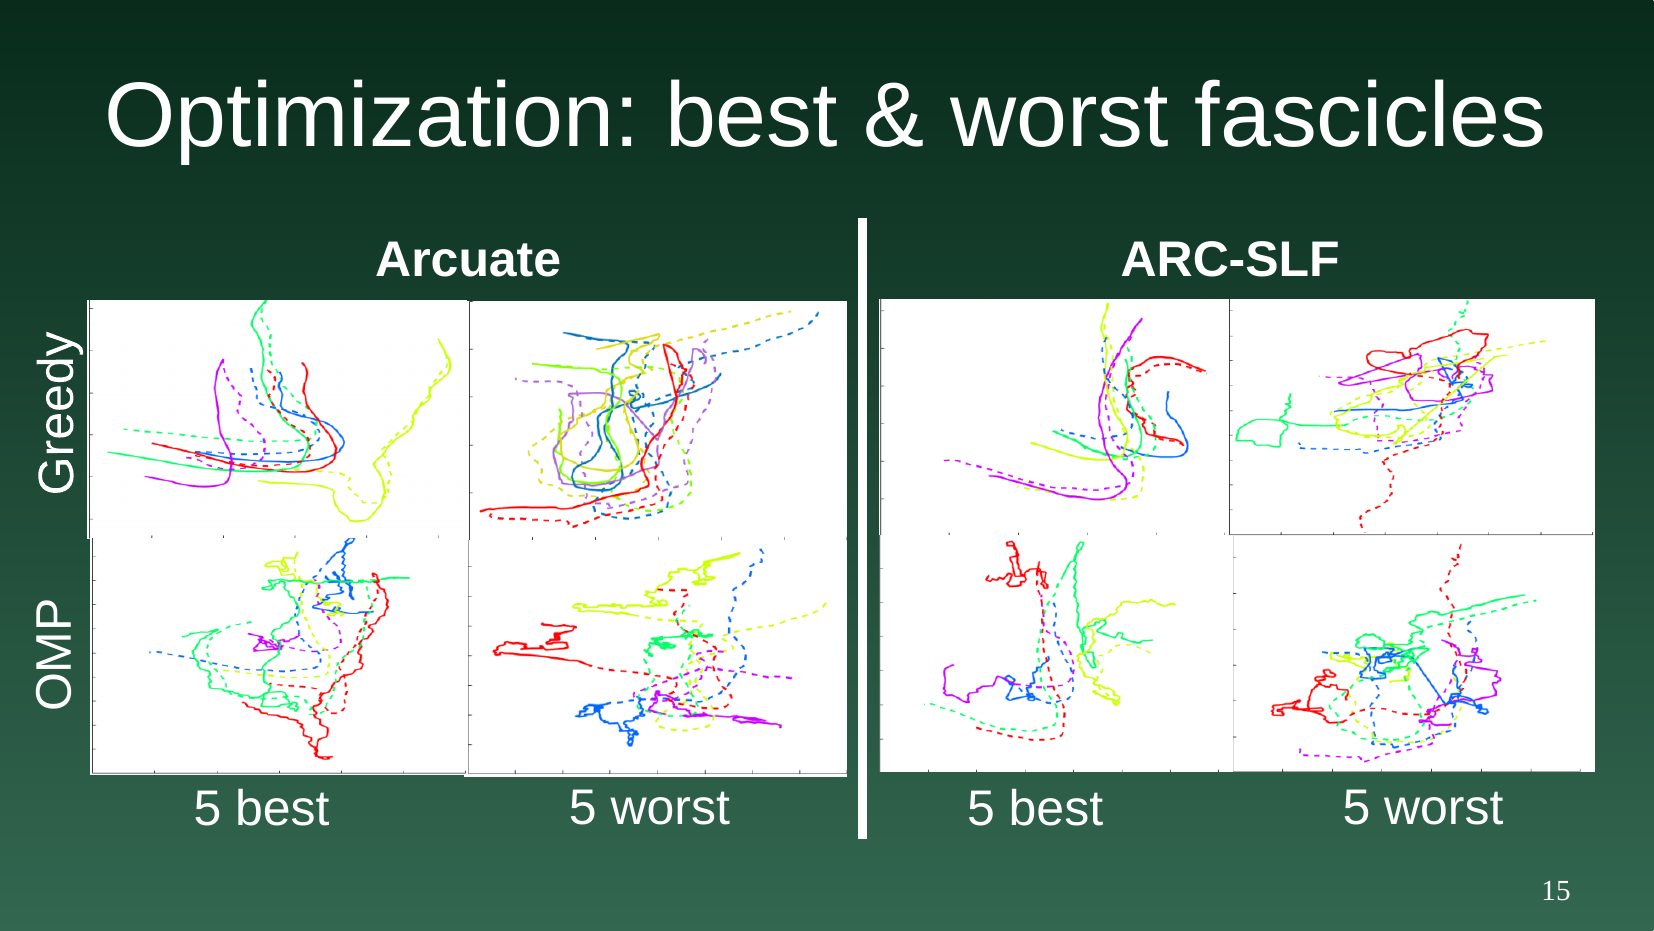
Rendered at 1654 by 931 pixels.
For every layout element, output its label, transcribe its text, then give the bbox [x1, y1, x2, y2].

text_box 5 worst [537, 782, 762, 827]
text_box 5 best [162, 783, 361, 827]
picture [879, 299, 1595, 772]
text_box 5 best [936, 783, 1134, 827]
text_box ARC-SLF [1101, 235, 1359, 279]
title Optimization: best & worst fascicles [82, 37, 1571, 193]
picture [87, 300, 847, 777]
text_box Greedy [31, 313, 75, 514]
text_box Arcuate [340, 234, 597, 278]
text_box OMP [28, 571, 73, 739]
text_box 5 worst [1310, 782, 1536, 827]
